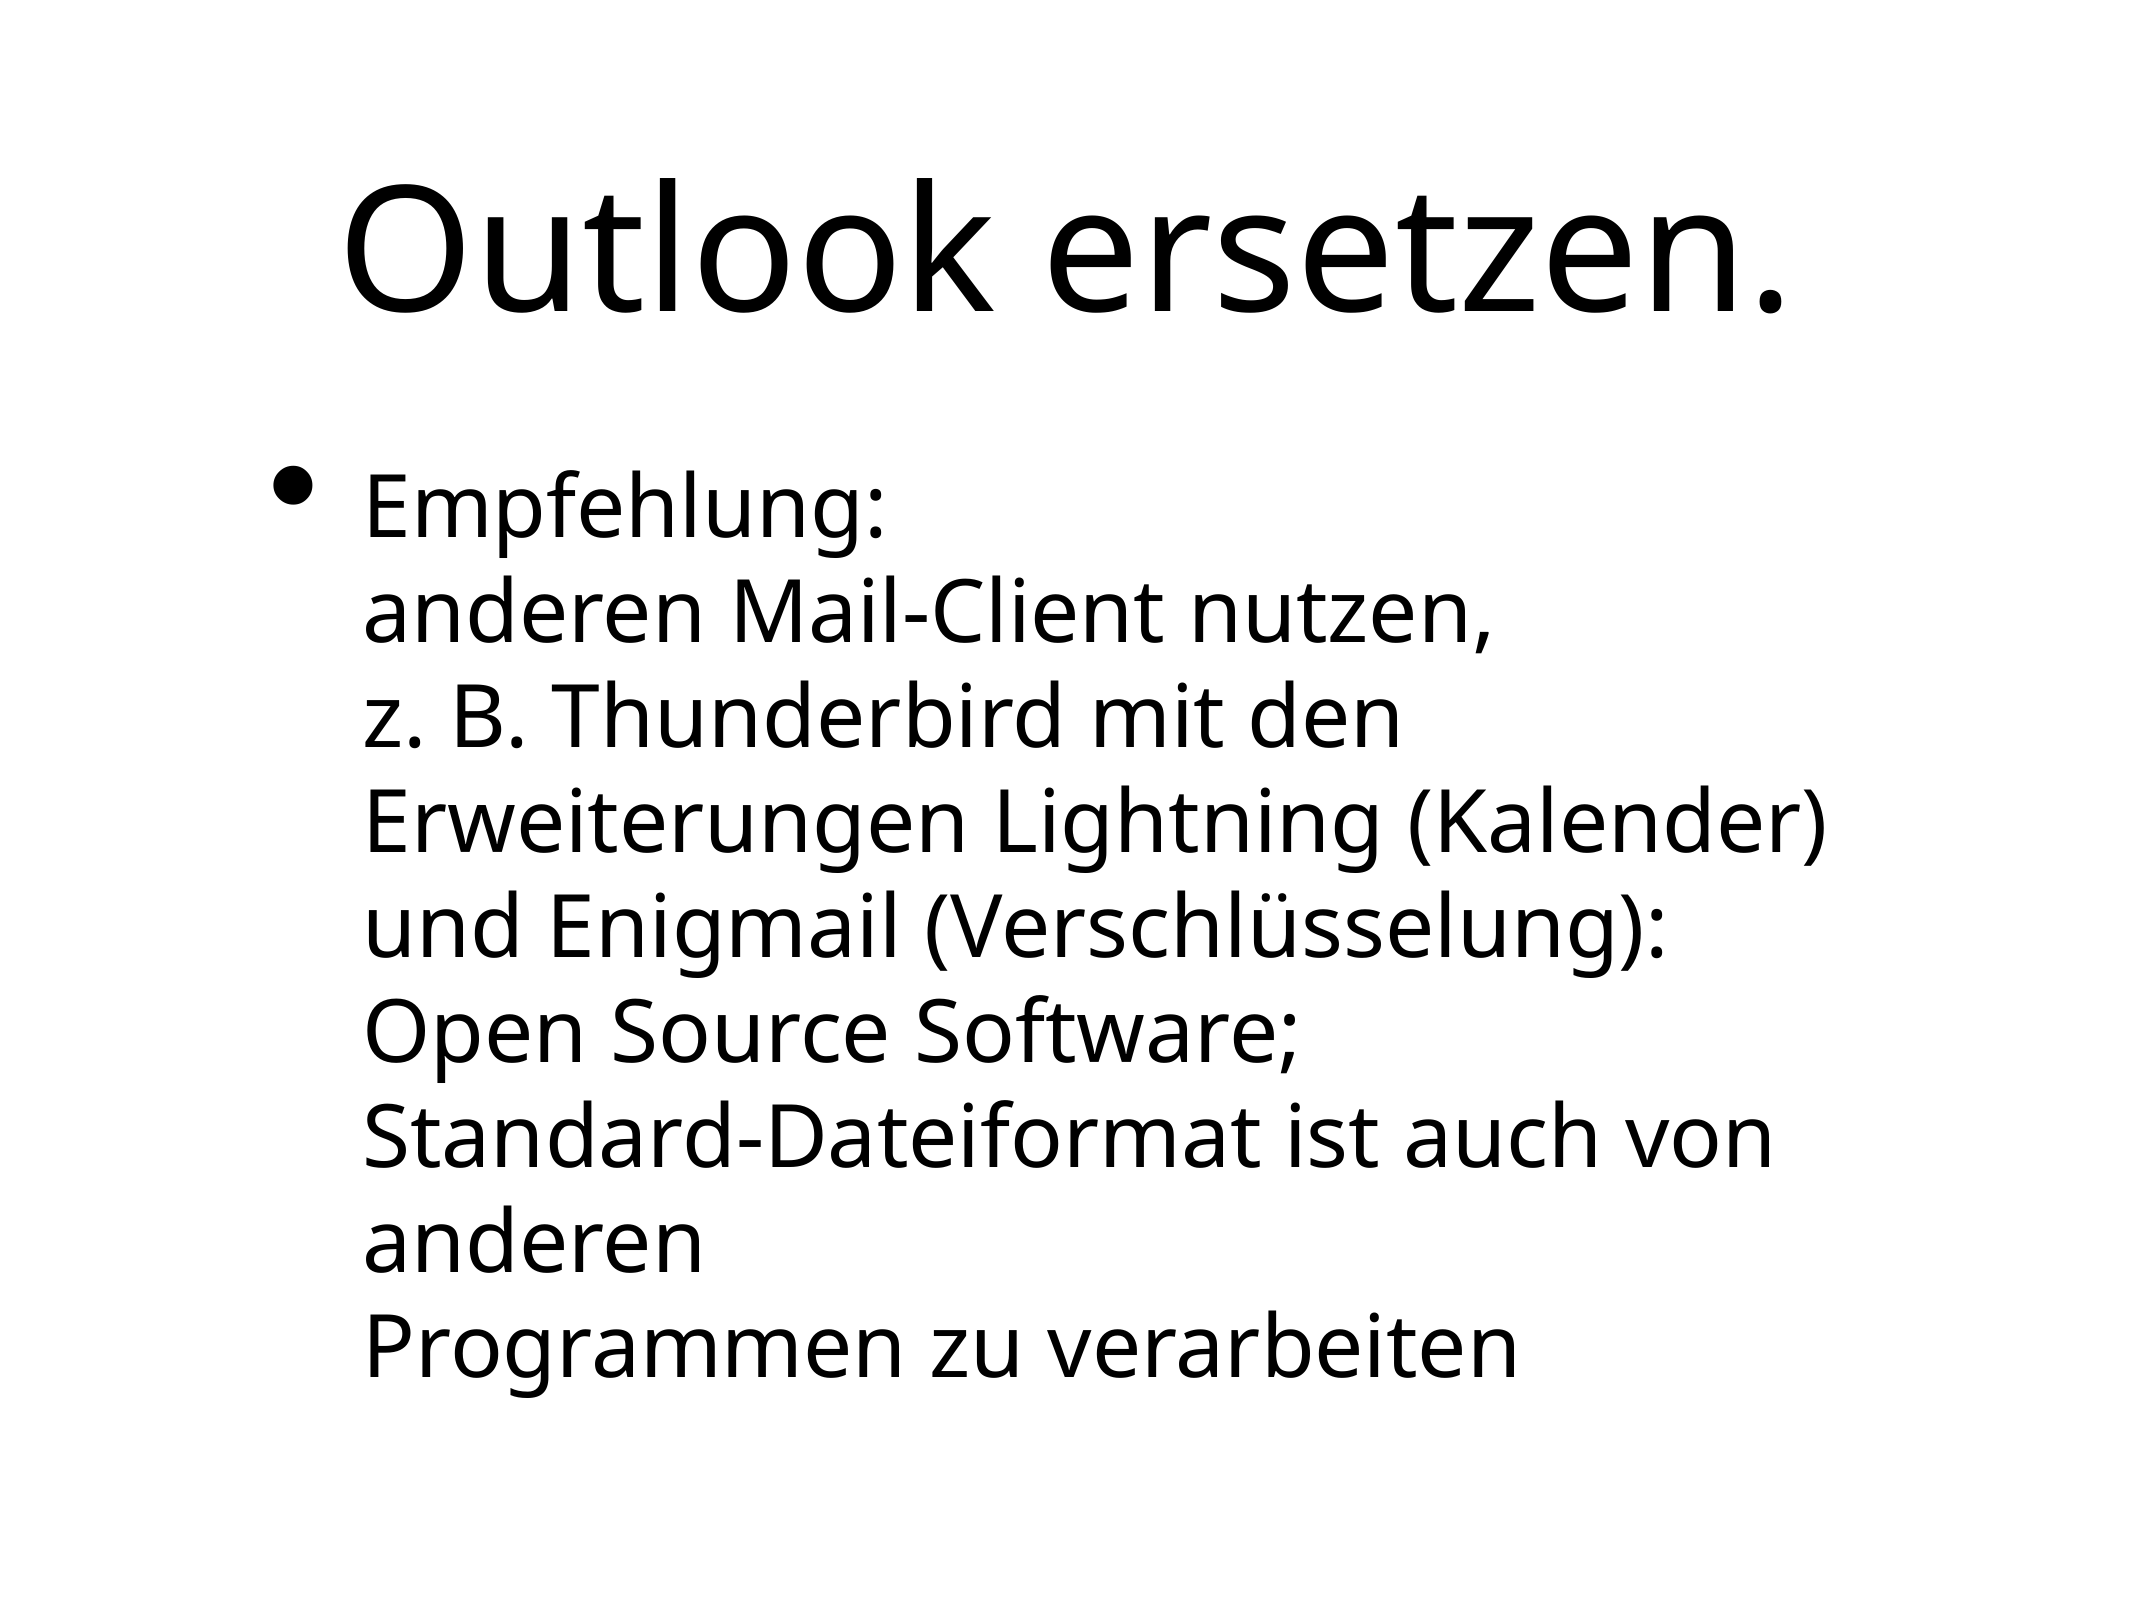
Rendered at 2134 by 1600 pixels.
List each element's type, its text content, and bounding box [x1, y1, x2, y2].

title Outlook ersetzen. [208, 41, 1925, 442]
list Empfehlung: anderen Mail-Client nutzen, z. B. Thunderbird mit den Erweiterungen Lightning (Kalender) und Enigmail (Verschlüsselung): Open Source Software; Standard-Dateiformat ist auch von anderen Programmen zu verarbeiten [208, 454, 1925, 1392]
